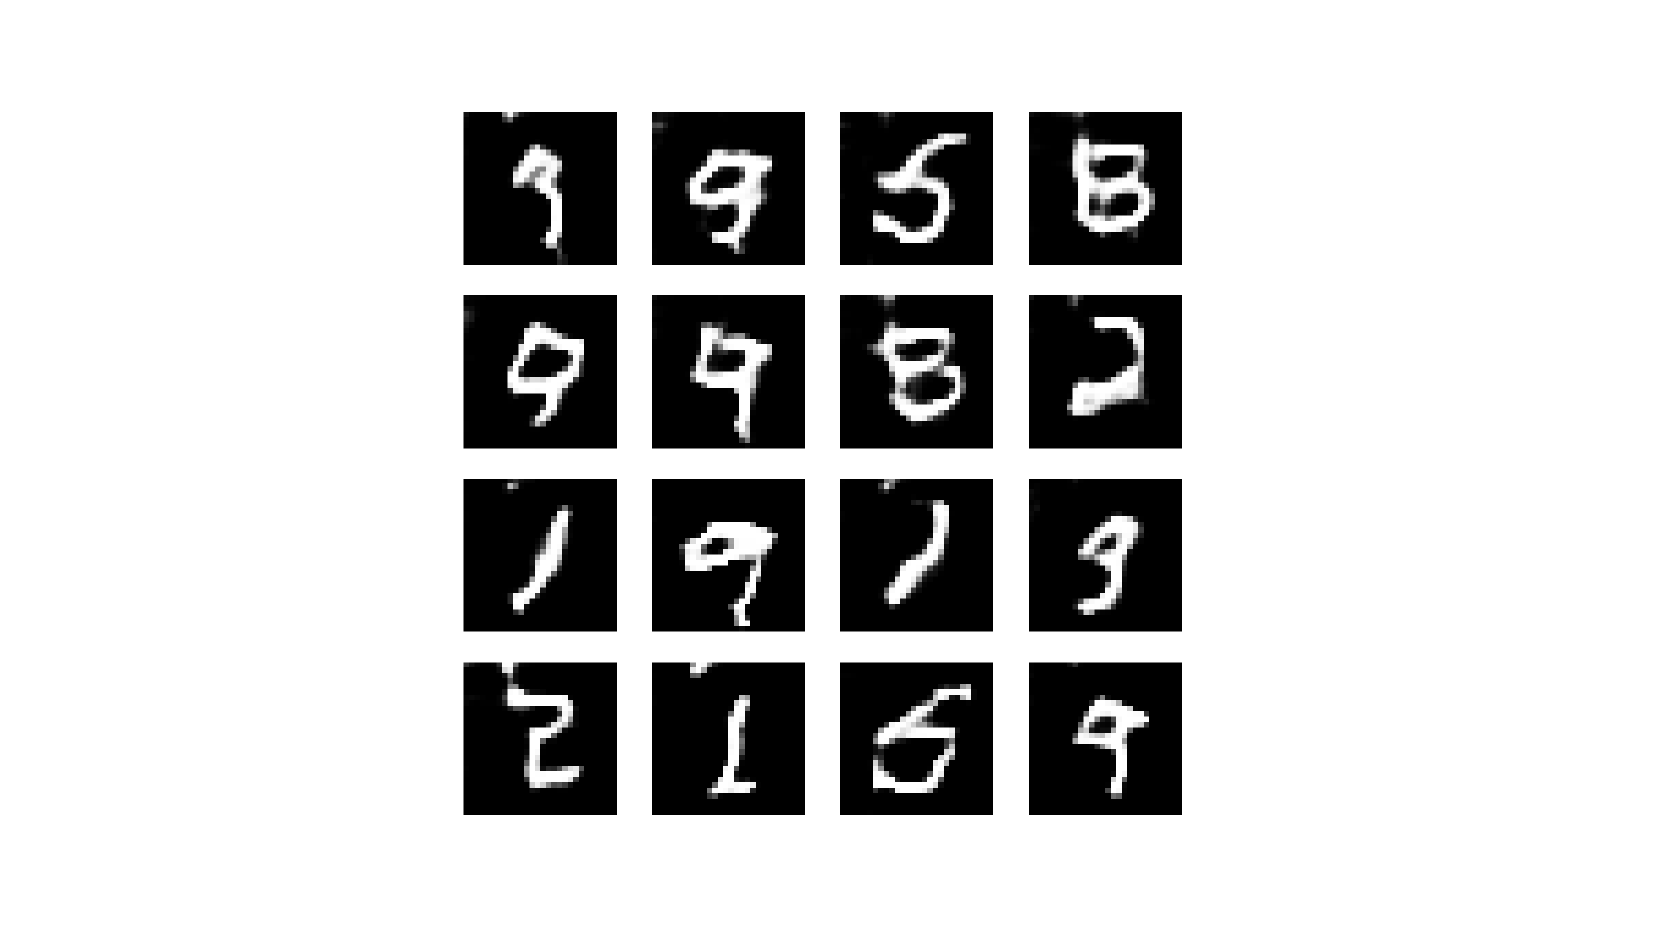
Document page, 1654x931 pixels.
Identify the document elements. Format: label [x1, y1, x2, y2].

picture [450, 105, 1185, 825]
